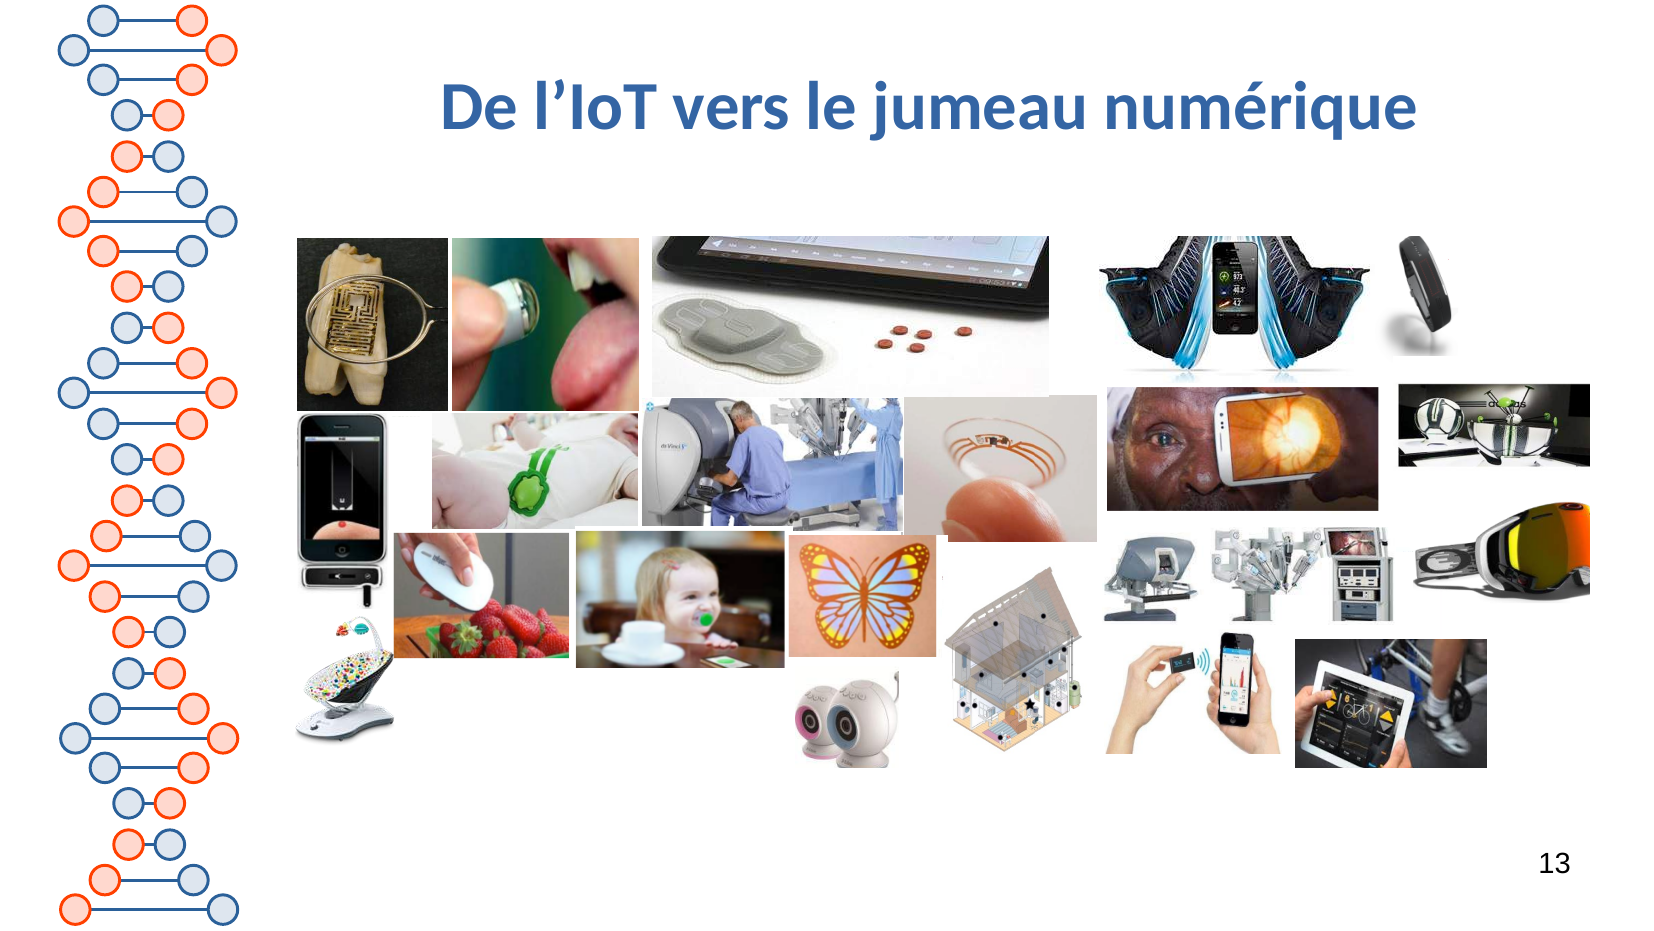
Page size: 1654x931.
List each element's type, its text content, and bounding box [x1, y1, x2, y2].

picture [295, 236, 1590, 768]
title De l’IoT vers le jumeau numérique [265, 35, 1595, 189]
